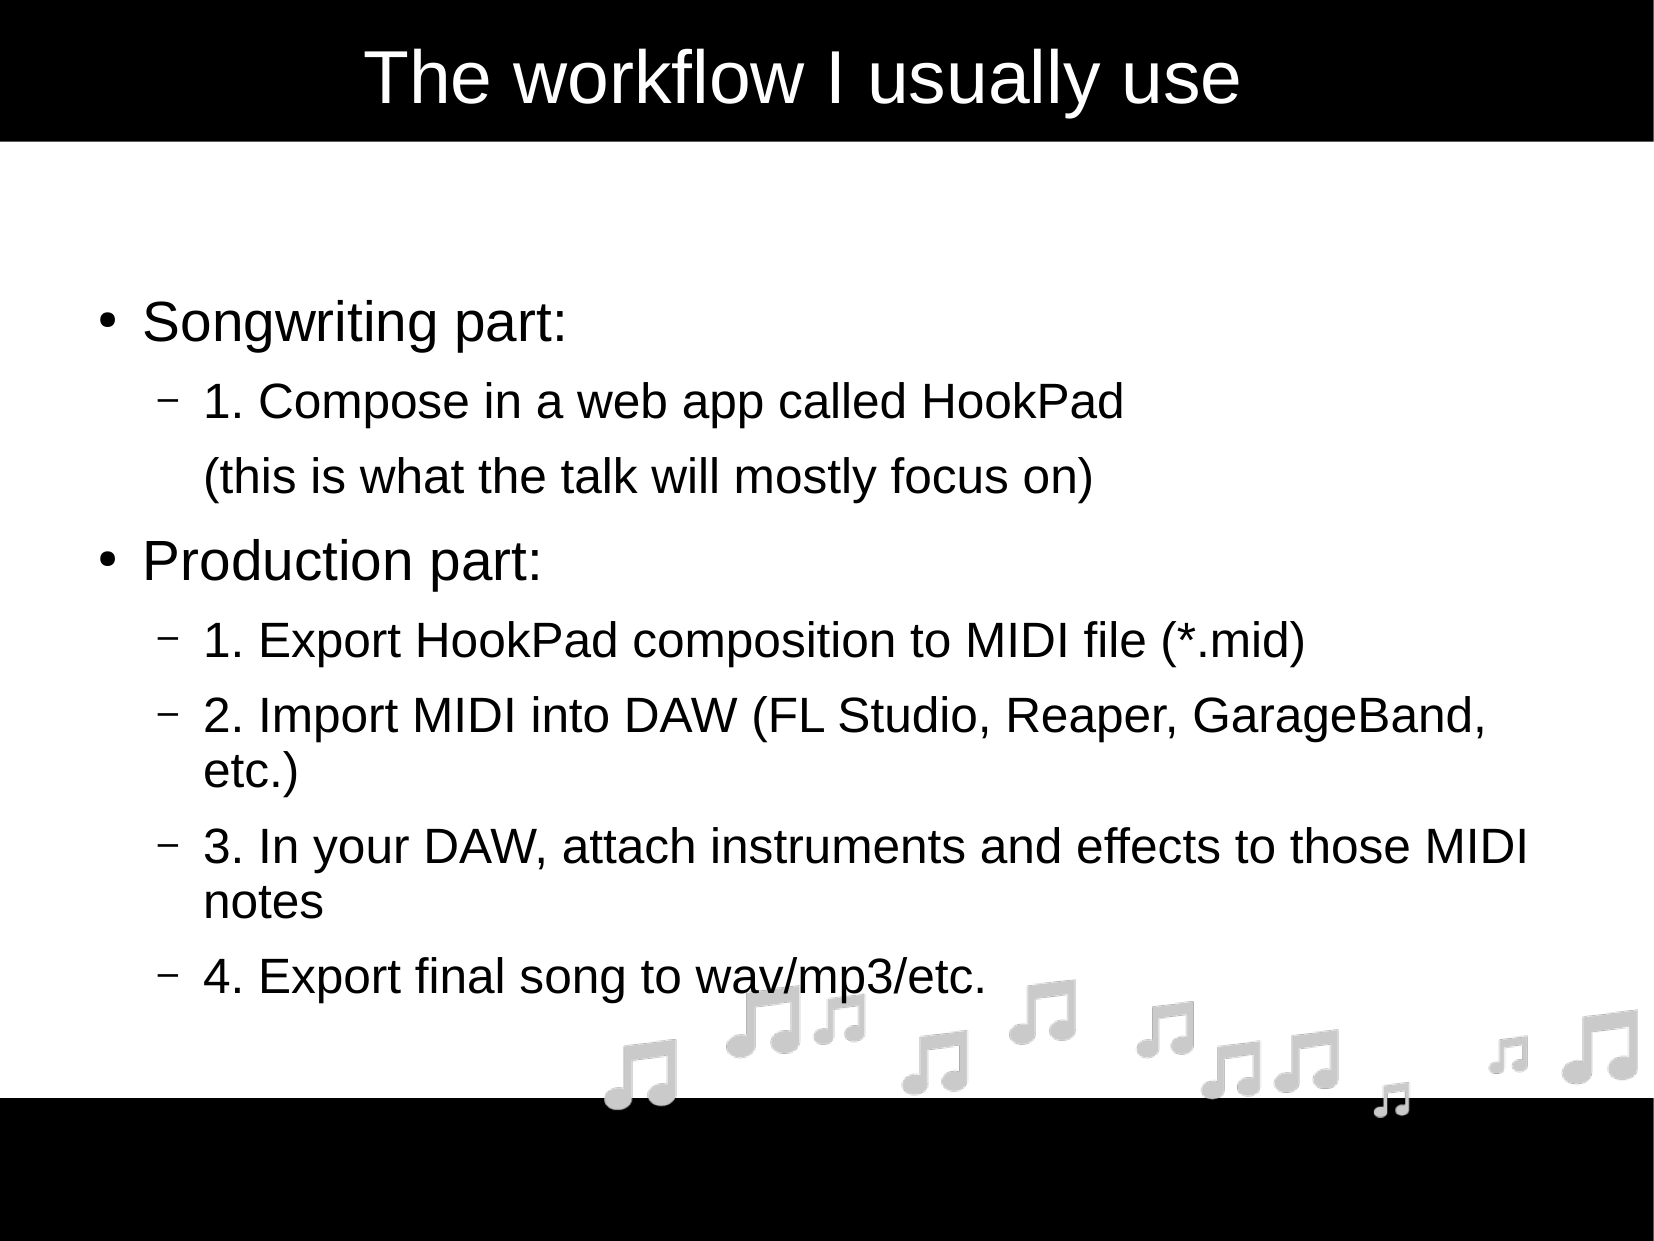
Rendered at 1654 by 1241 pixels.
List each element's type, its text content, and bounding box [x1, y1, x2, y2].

list Songwriting part: 1. Compose in a web app called HookPad (this is what the talk will mostly focus on) Production part: 1. Export HookPad composition to MIDI file (*.mid) 2. Import MIDI into DAW (FL Studio, Reaper, GarageBand, etc.) 3. In your DAW, attach instruments and effects to those MIDI notes 4. Export final song to wav/mp3/etc. [82, 290, 1571, 1010]
title The workflow I usually use [59, 8, 1548, 148]
